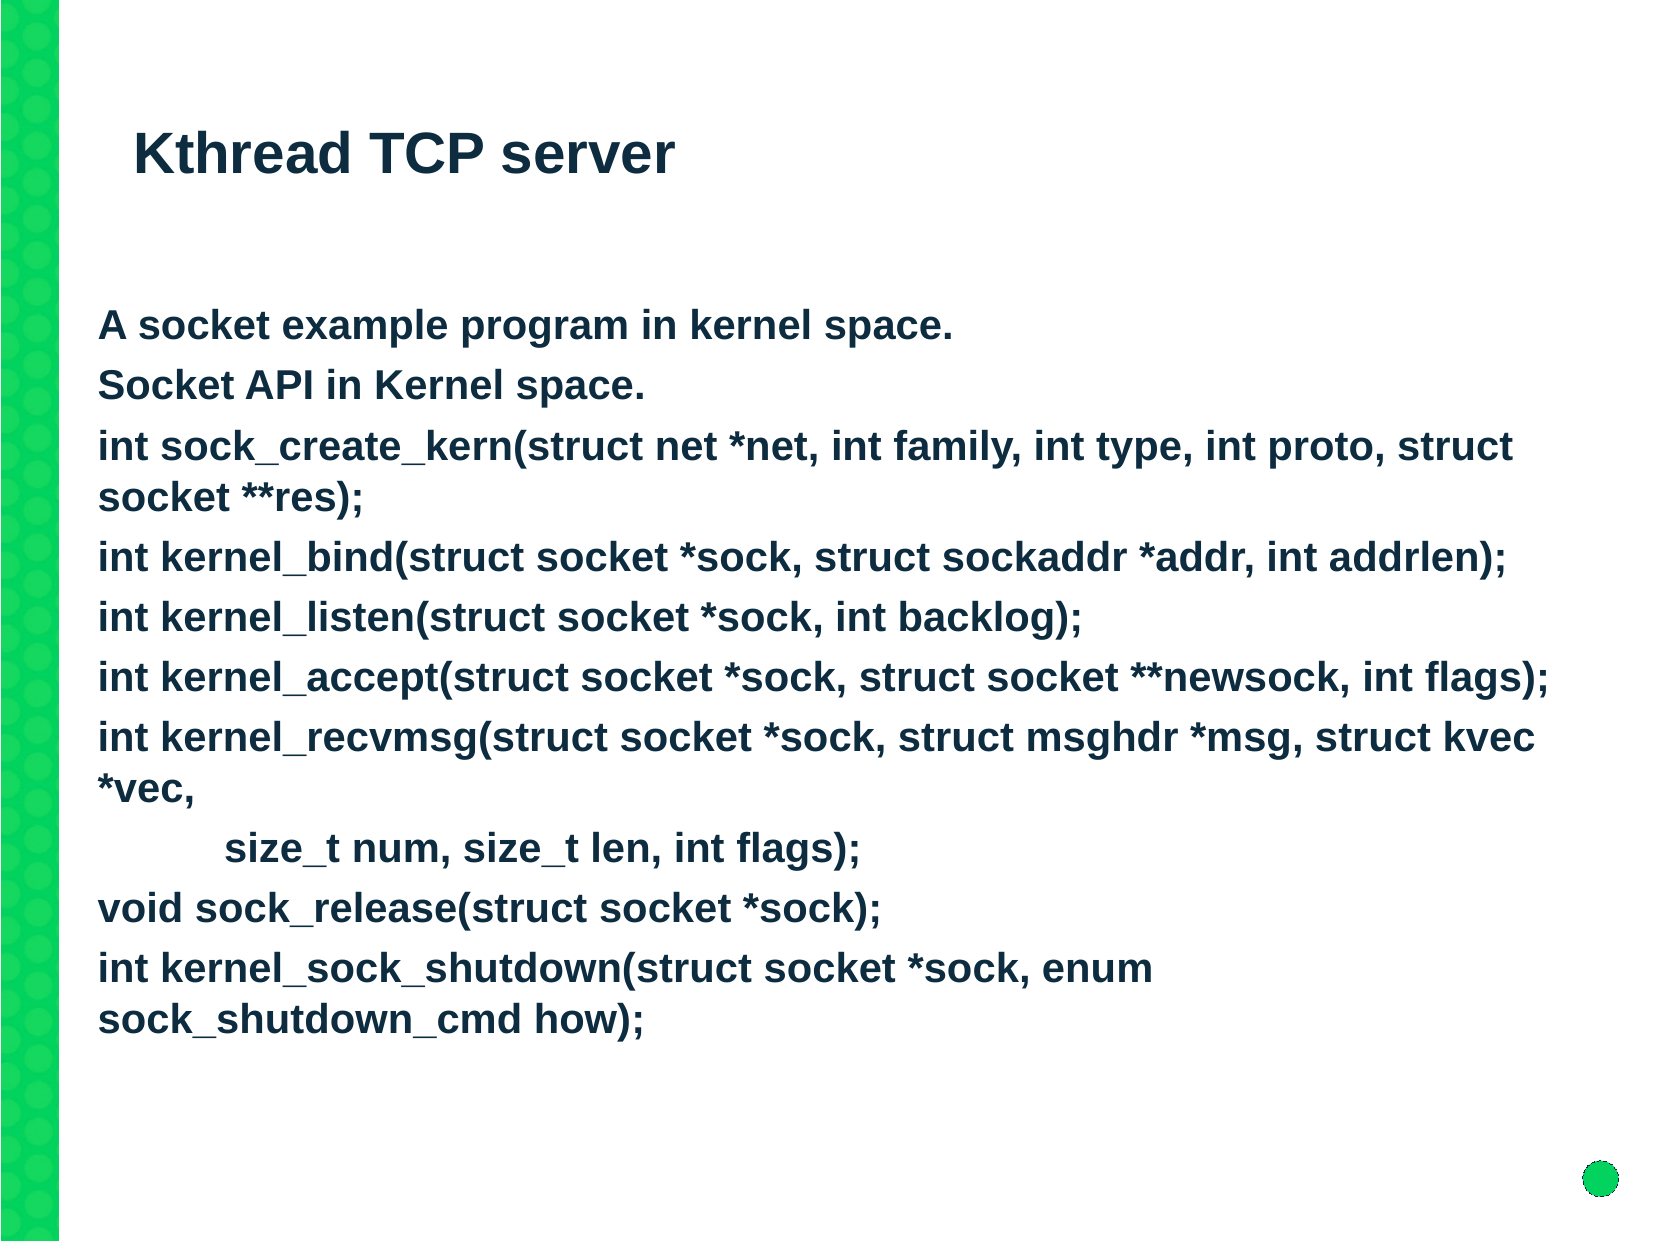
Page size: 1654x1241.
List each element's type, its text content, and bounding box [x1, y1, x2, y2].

title Kthread TCP server [82, 41, 1571, 264]
picture [1, 0, 59, 1241]
list A socket example program in kernel space. Socket API in Kernel space. int sock_create_kern(struct net *net, int family, int type, int proto, struct socket **res); int kernel_bind(struct socket *sock, struct sockaddr *addr, int addrlen); int kernel_listen(struct socket *sock, int backlog); int kernel_accept(struct socket *sock, struct socket **newsock, int flags); int kernel_recvmsg(struct socket *sock, struct msghdr *msg, struct kvec *vec, size_t num, size_t len, int flags); void sock_release(struct socket *sock); int kernel_sock_shutdown(struct socket *sock, enum sock_shutdown_cmd how); [82, 290, 1571, 1010]
